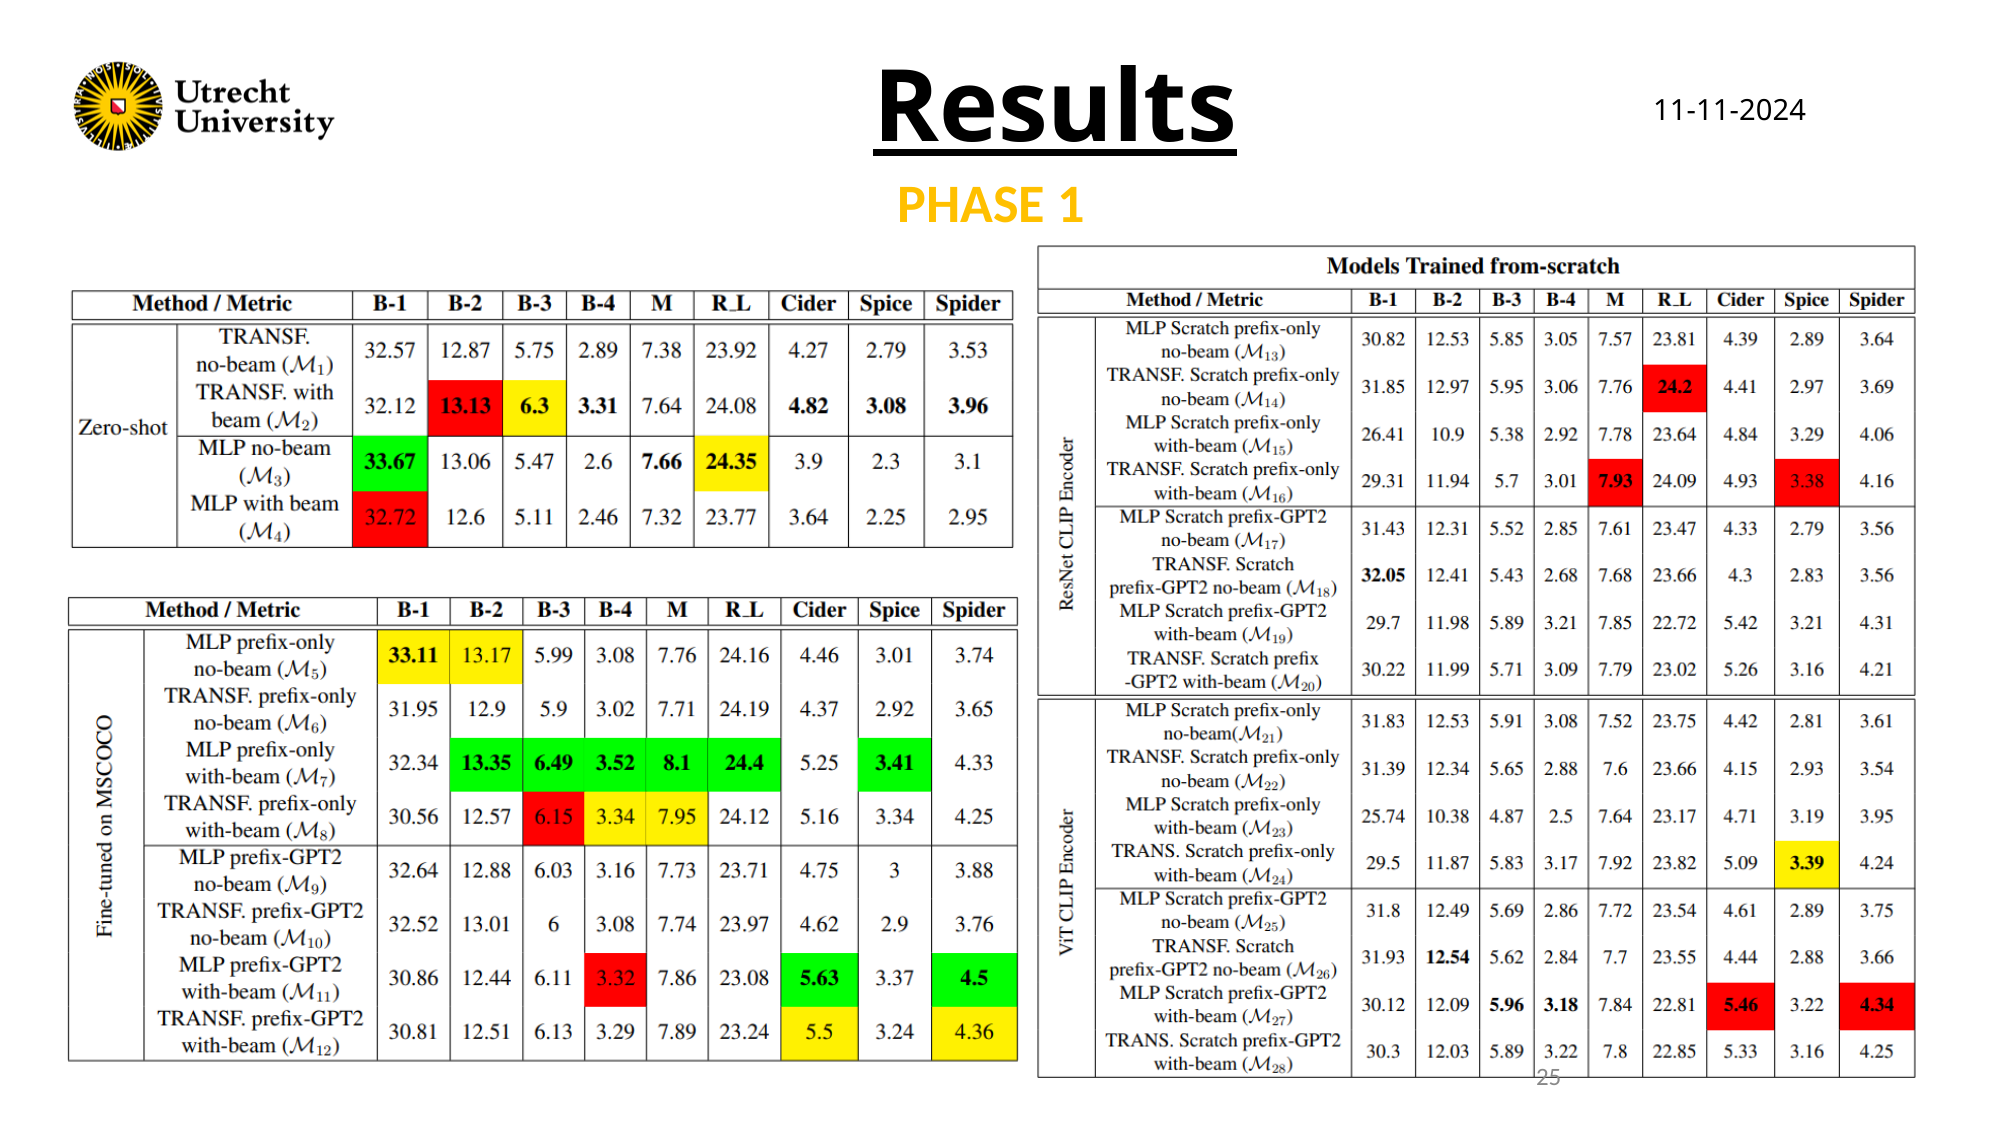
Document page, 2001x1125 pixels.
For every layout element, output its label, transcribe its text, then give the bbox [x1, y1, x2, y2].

text_box [1520, 1045, 1972, 1106]
picture [56, 238, 1924, 1084]
text_box Results [873, 41, 1128, 163]
text_box PHASE 1 [882, 160, 1118, 242]
text_box 11-11-2024 [1638, 84, 1943, 120]
picture [64, 591, 1024, 1072]
